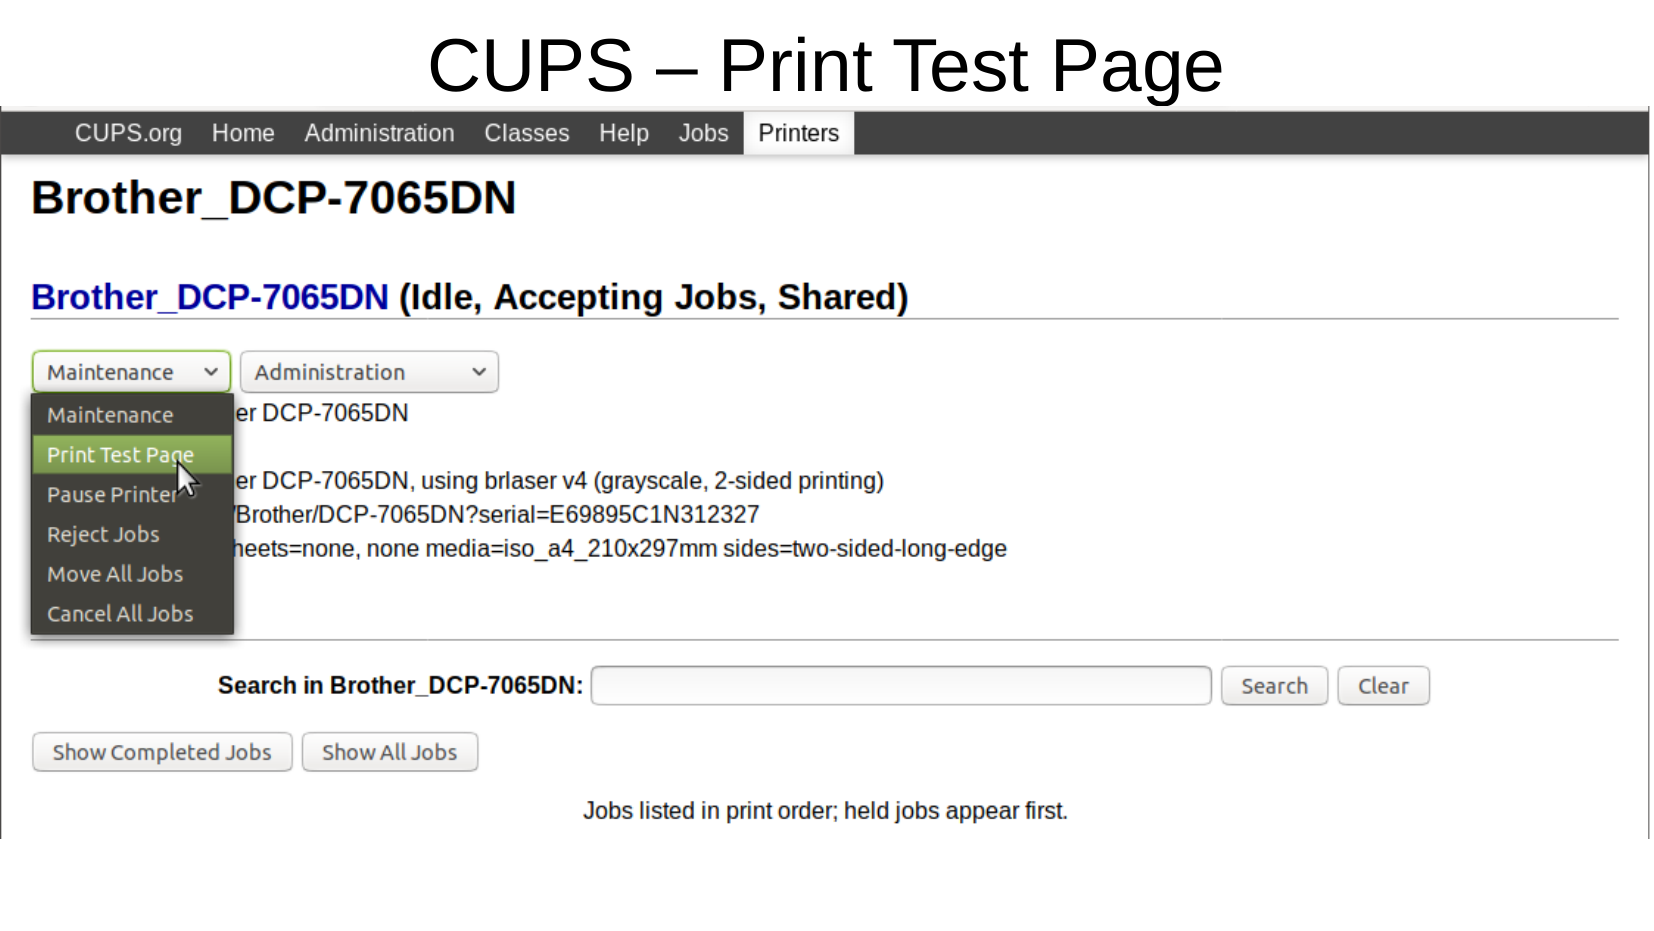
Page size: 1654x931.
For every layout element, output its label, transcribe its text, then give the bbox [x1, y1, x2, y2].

picture [0, 106, 1650, 839]
title CUPS – Print Test Page [82, 23, 1571, 106]
